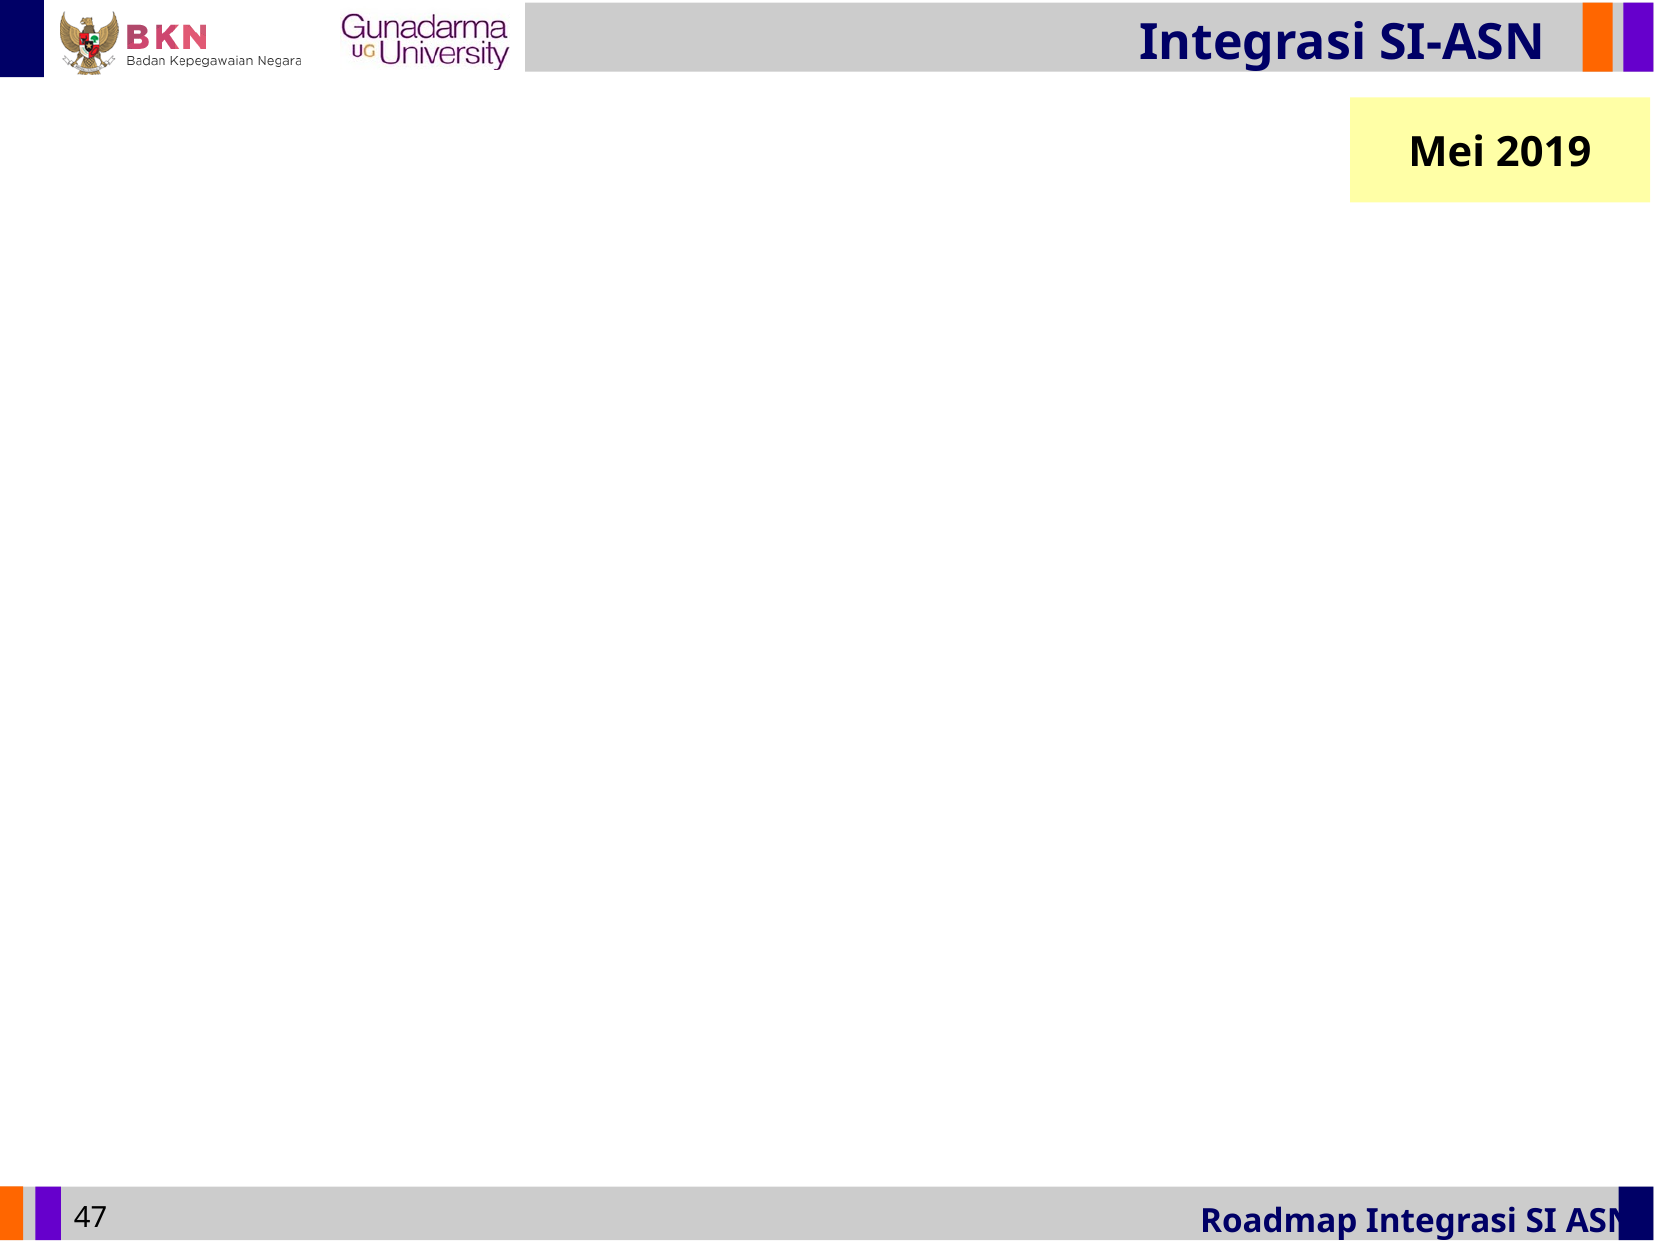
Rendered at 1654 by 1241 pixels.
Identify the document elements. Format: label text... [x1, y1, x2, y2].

picture [60, 11, 301, 75]
picture [340, 0, 510, 70]
text_box Mei 2019 [1350, 97, 1651, 203]
